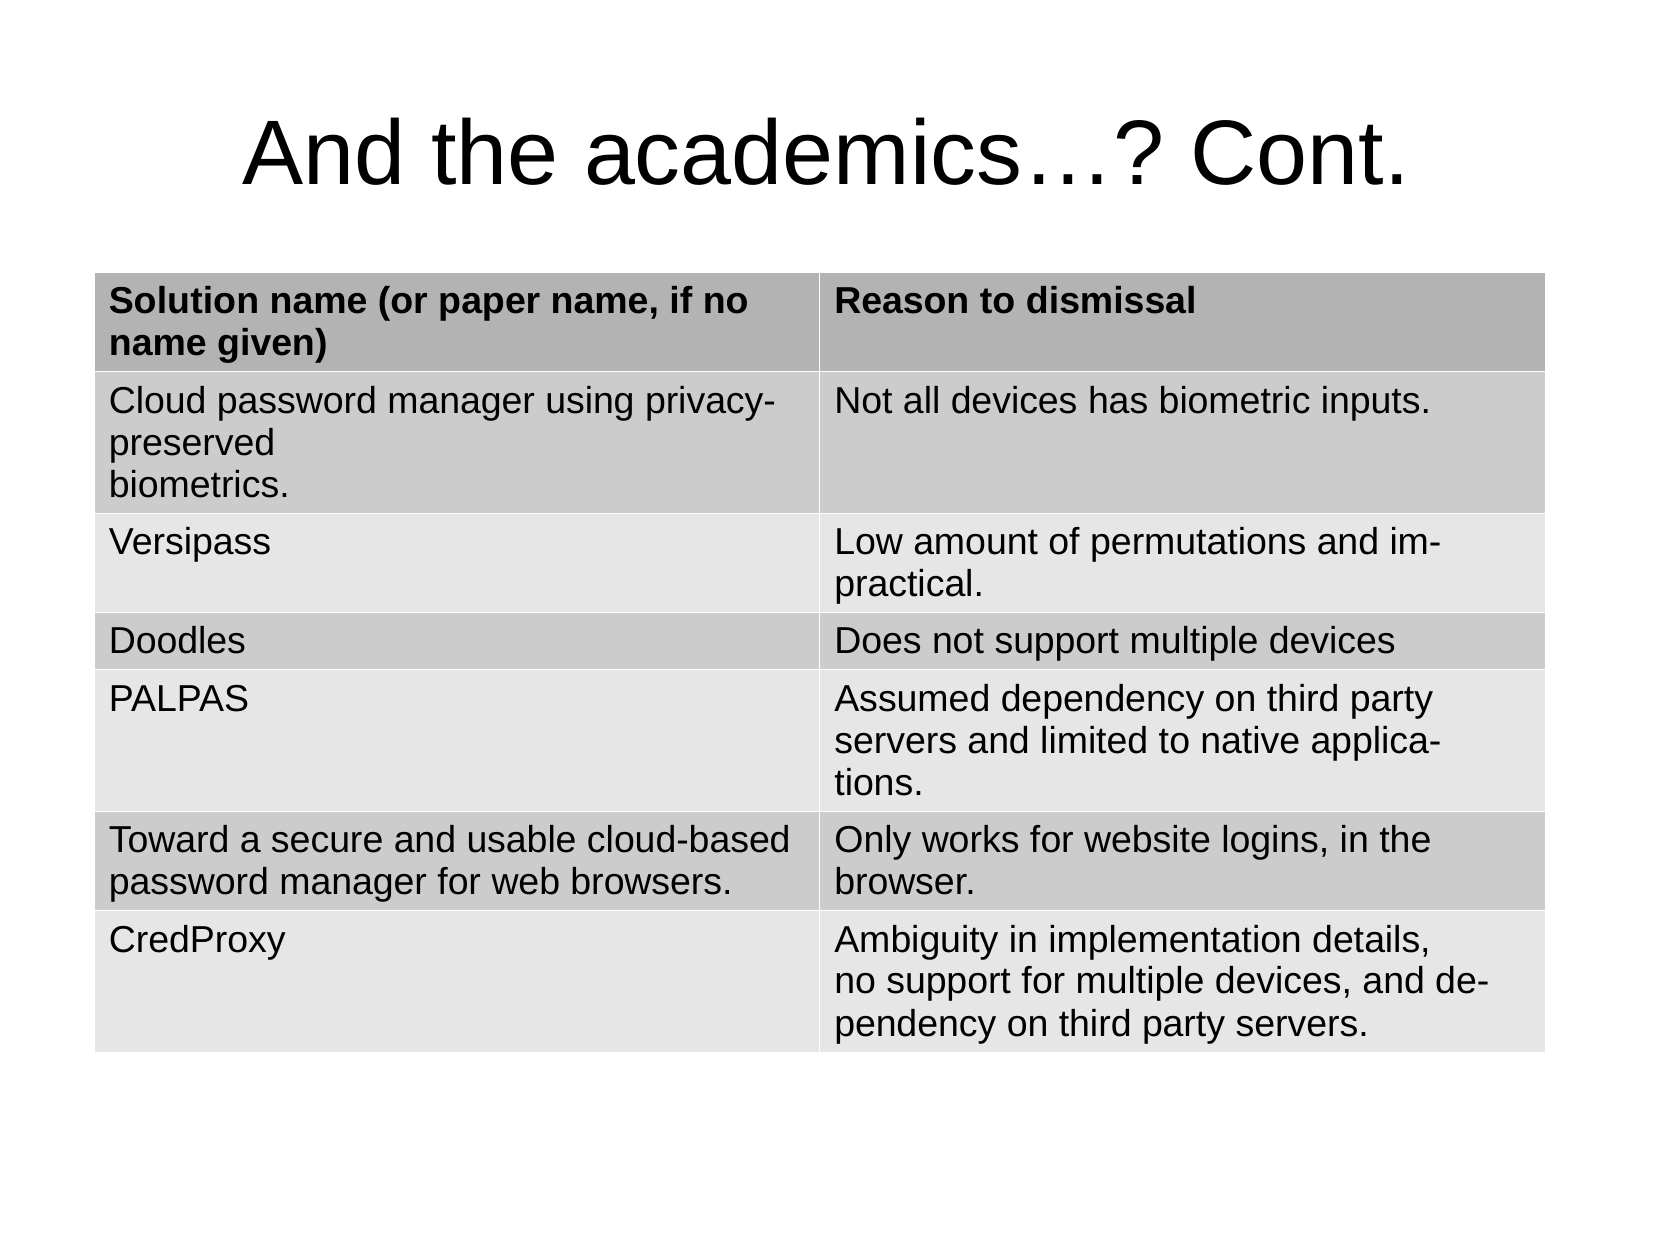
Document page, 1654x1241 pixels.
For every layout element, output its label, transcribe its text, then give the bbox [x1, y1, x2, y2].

table_cell Ambiguity in implementation details, no support for multiple devices, and de- pendency on third party servers. [820, 911, 1545, 1052]
title And the academics…? Cont. [82, 49, 1571, 257]
table_cell Versipass [95, 514, 819, 612]
table_cell Doodles [95, 613, 819, 669]
table_cell Toward a secure and usable cloud-based password manager for web browsers. [95, 812, 819, 910]
table_header Solution name (or paper name, if no name given) [95, 273, 819, 371]
table_cell Not all devices has biometric inputs. [820, 372, 1545, 513]
table_cell Assumed dependency on third party servers and limited to native applica- tions. [820, 670, 1545, 811]
table_header Reason to dismissal [820, 273, 1545, 371]
table_cell PALPAS [95, 670, 819, 811]
table_cell CredProxy [95, 911, 819, 1052]
table_cell Cloud password manager using privacy-preserved biometrics. [95, 372, 819, 513]
table_cell Low amount of permutations and im- practical. [820, 514, 1545, 612]
table_cell Does not support multiple devices [820, 613, 1545, 669]
table_cell Only works for website logins, in the browser. [820, 812, 1545, 910]
